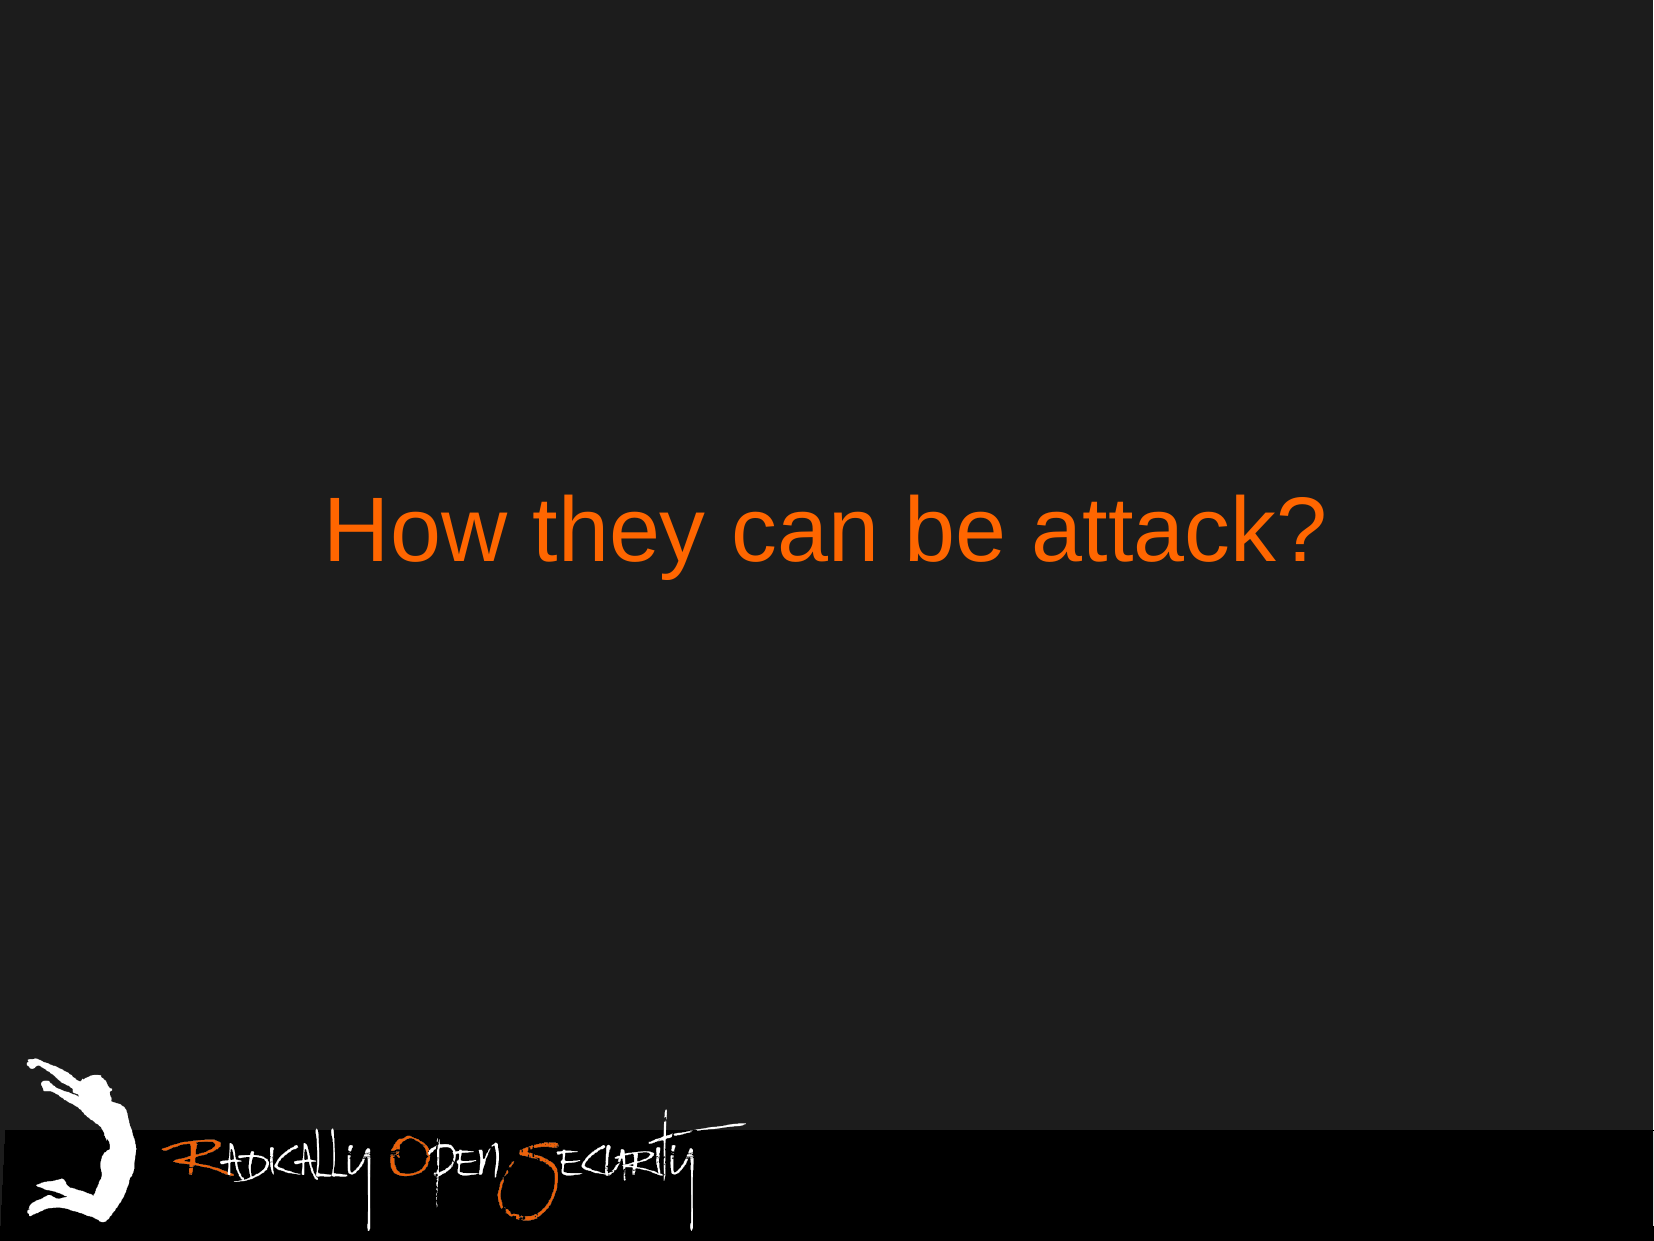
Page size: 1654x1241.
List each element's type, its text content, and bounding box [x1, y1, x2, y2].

picture [0, 1022, 778, 1241]
subtitle How they can be attack? [82, 49, 1571, 1010]
